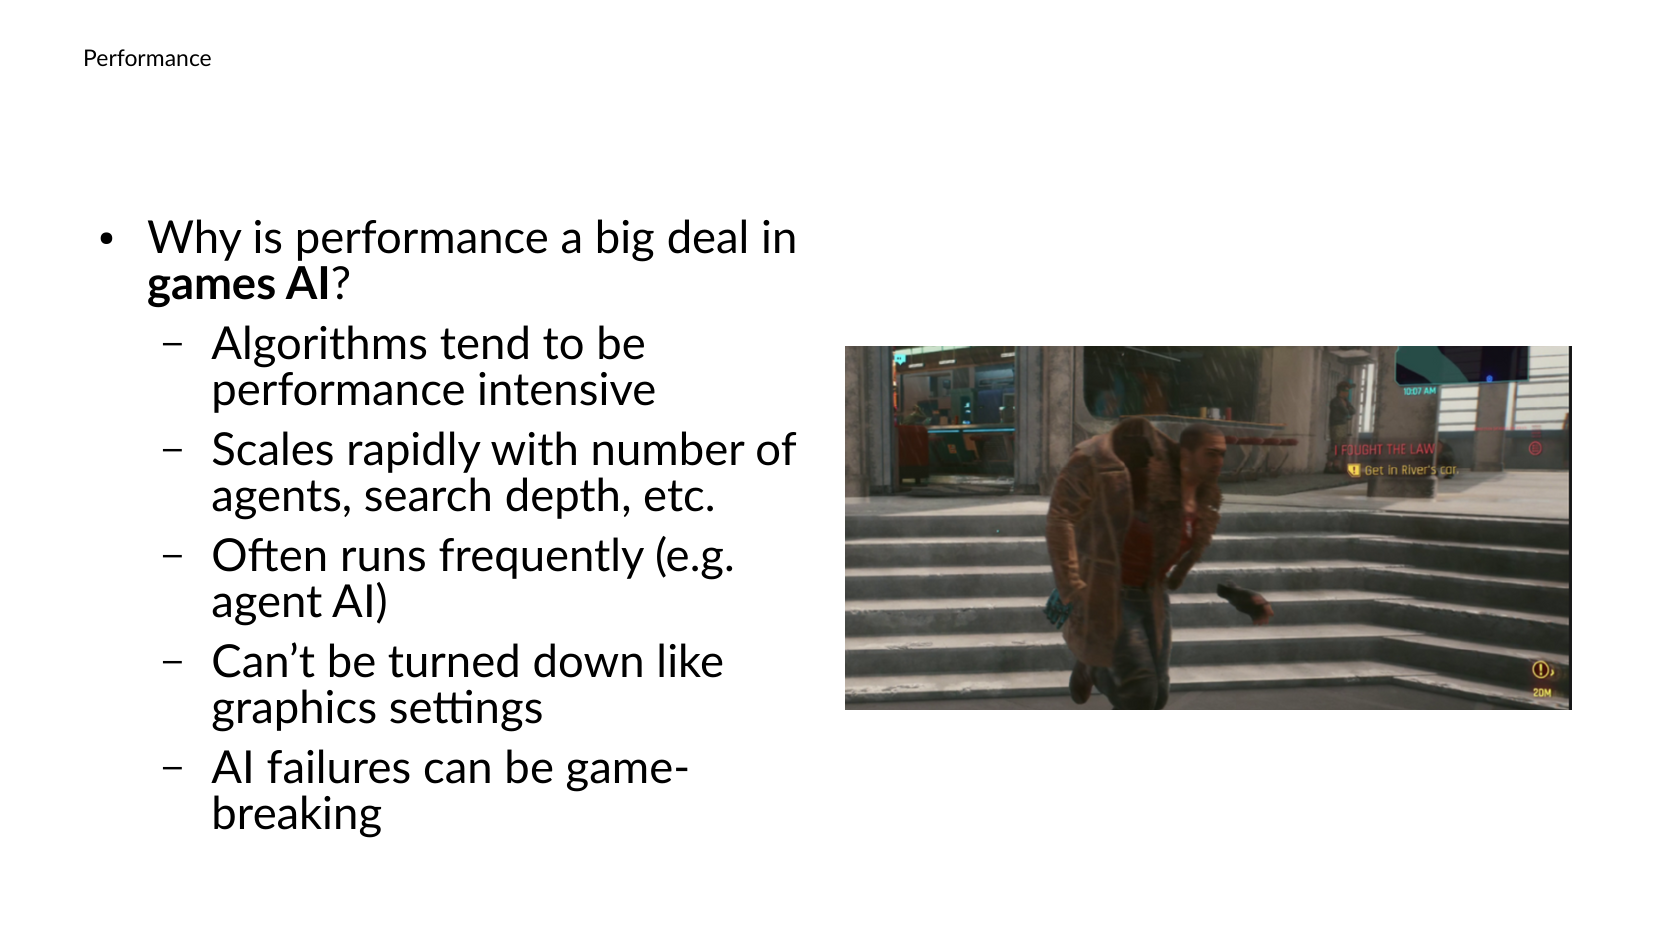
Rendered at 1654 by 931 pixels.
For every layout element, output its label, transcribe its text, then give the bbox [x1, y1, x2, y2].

picture [845, 265, 1572, 791]
title Performance [83, 0, 1571, 119]
list Why is performance a big deal in games AI? Algorithms tend to be performance intensive Scales rapidly with number of agents, search depth, etc. Often runs frequently (e.g. agent AI) Can’t be turned down like graphics settings AI failures can be game-breaking [82, 217, 809, 839]
